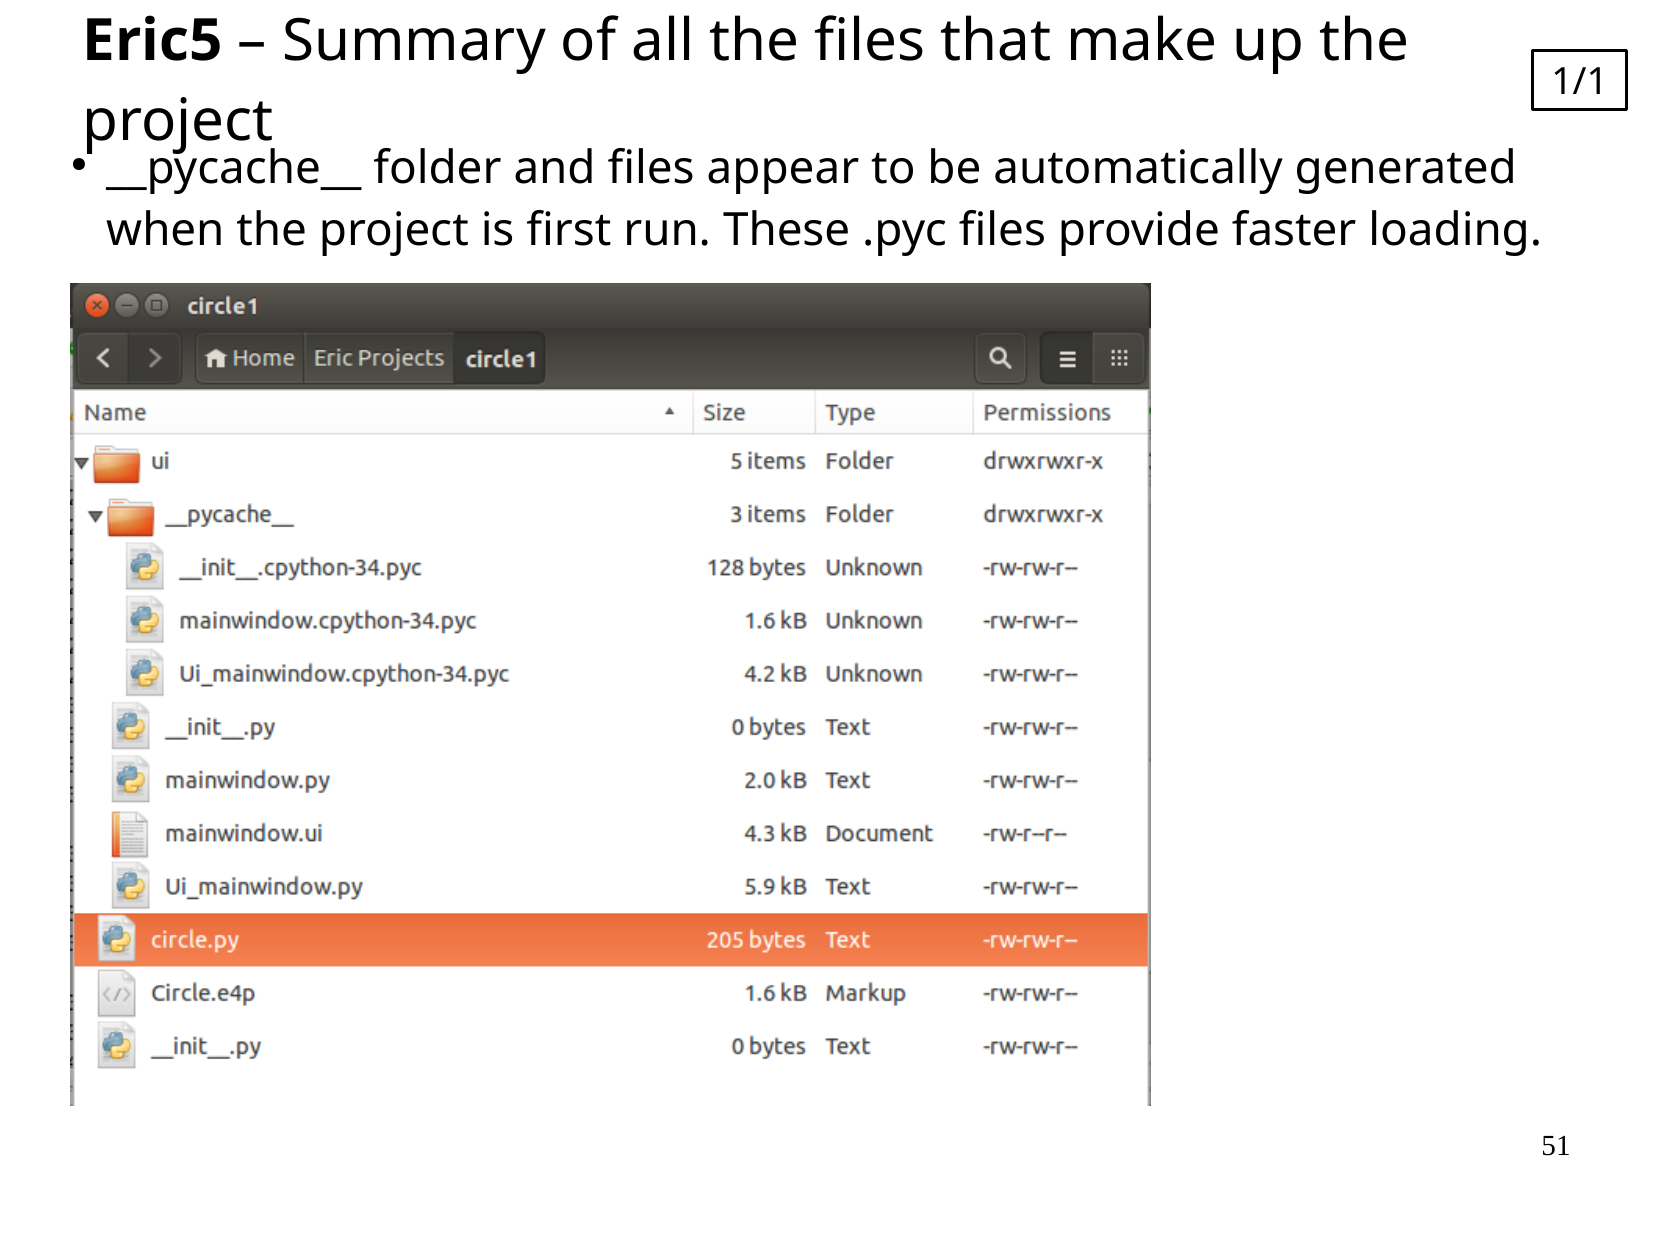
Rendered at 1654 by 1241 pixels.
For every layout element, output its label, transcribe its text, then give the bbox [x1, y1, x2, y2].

text_box 1/1 [1571, 50, 1627, 110]
text_box __pycache__ folder and files appear to be automatically generated when the project is first run. These .pyc files provide faster loading. [70, 137, 1559, 257]
picture [70, 283, 1151, 1106]
title Eric5 – Summary of all the files that make up the project [82, 39, 1571, 116]
